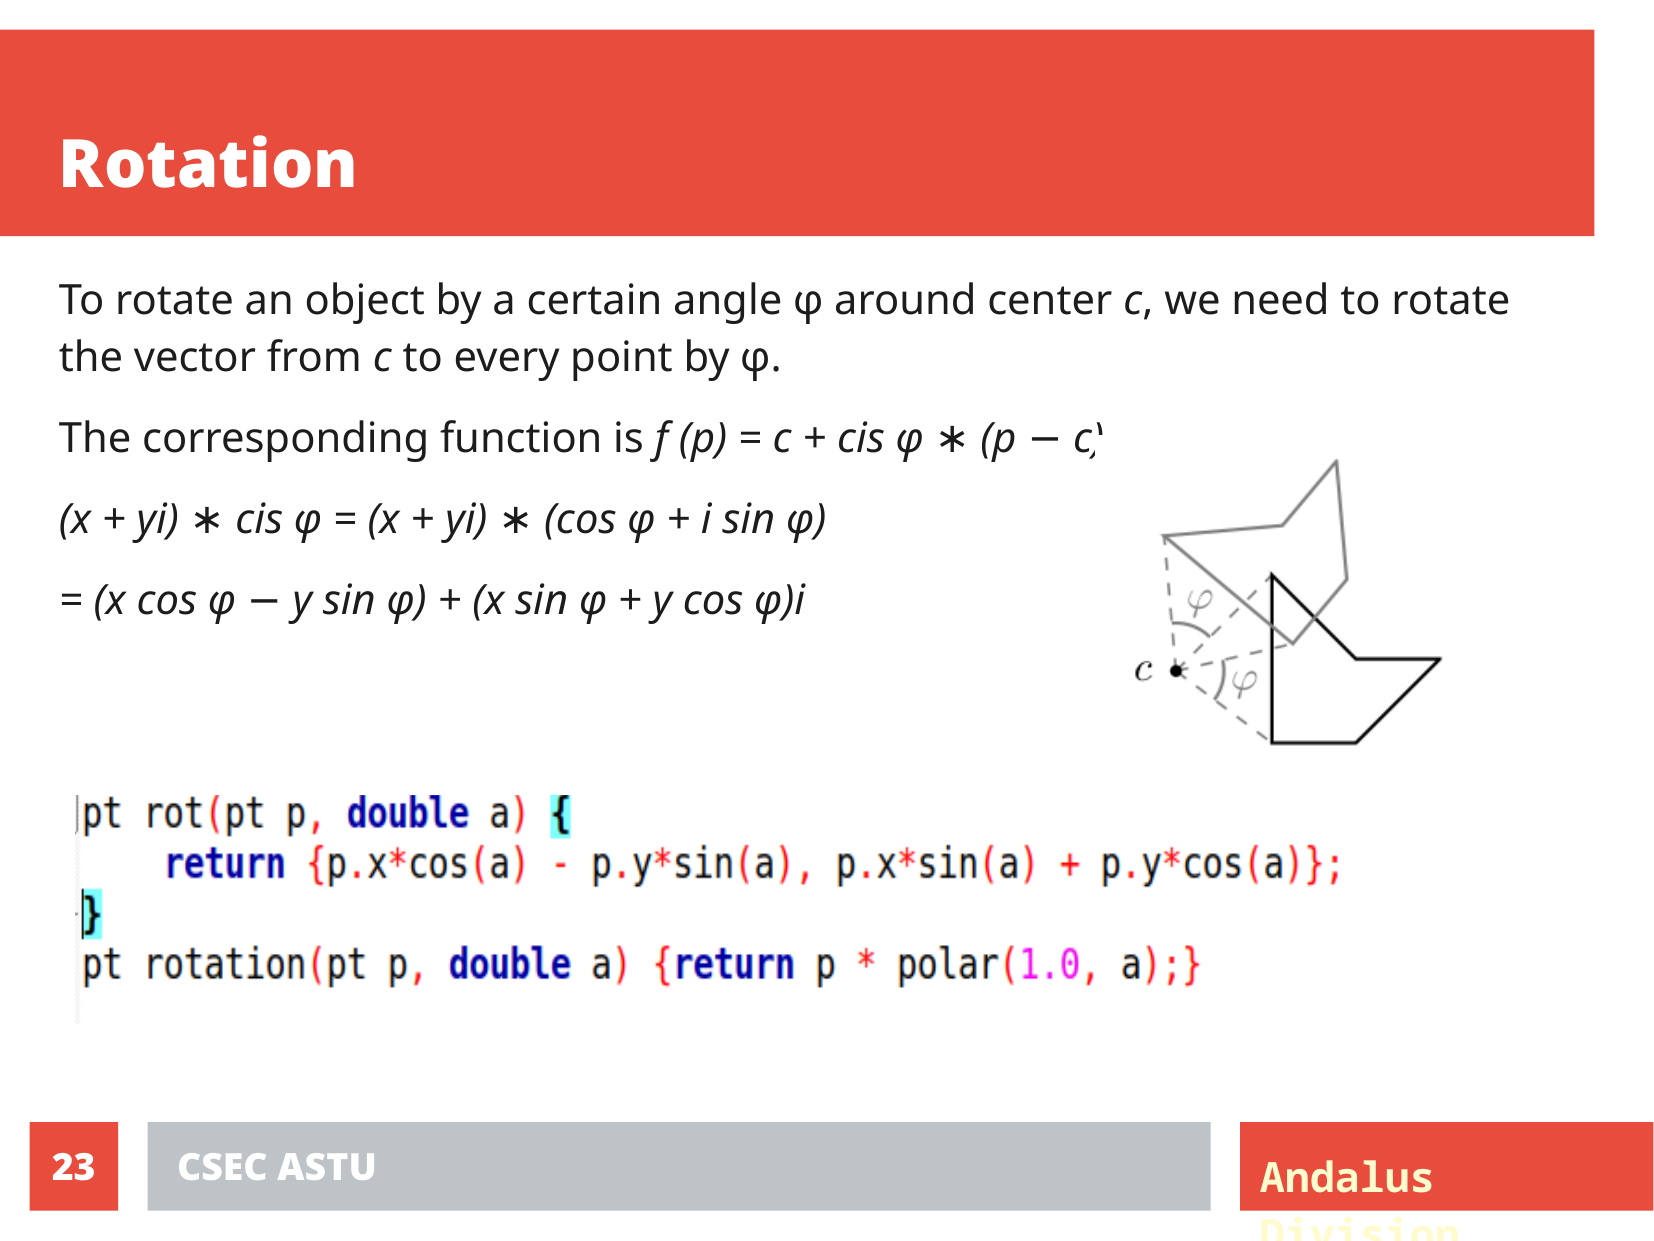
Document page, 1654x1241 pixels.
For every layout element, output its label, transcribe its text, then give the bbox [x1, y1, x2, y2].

title Rotation [59, 59, 1595, 207]
list To rotate an object by a certain angle φ around center c, we need to rotate the vector from c to every point by φ. The corresponding function is f (p) = c + cis φ ∗ (p − c). (x + yi) ∗ cis φ = (x + yi) ∗ (cos φ + i sin φ) = (x cos φ − y sin φ) + (x sin φ + y cos φ)i [59, 270, 1565, 1093]
text_box Andalus Division [1245, 1140, 1636, 1197]
picture [75, 435, 1456, 1024]
